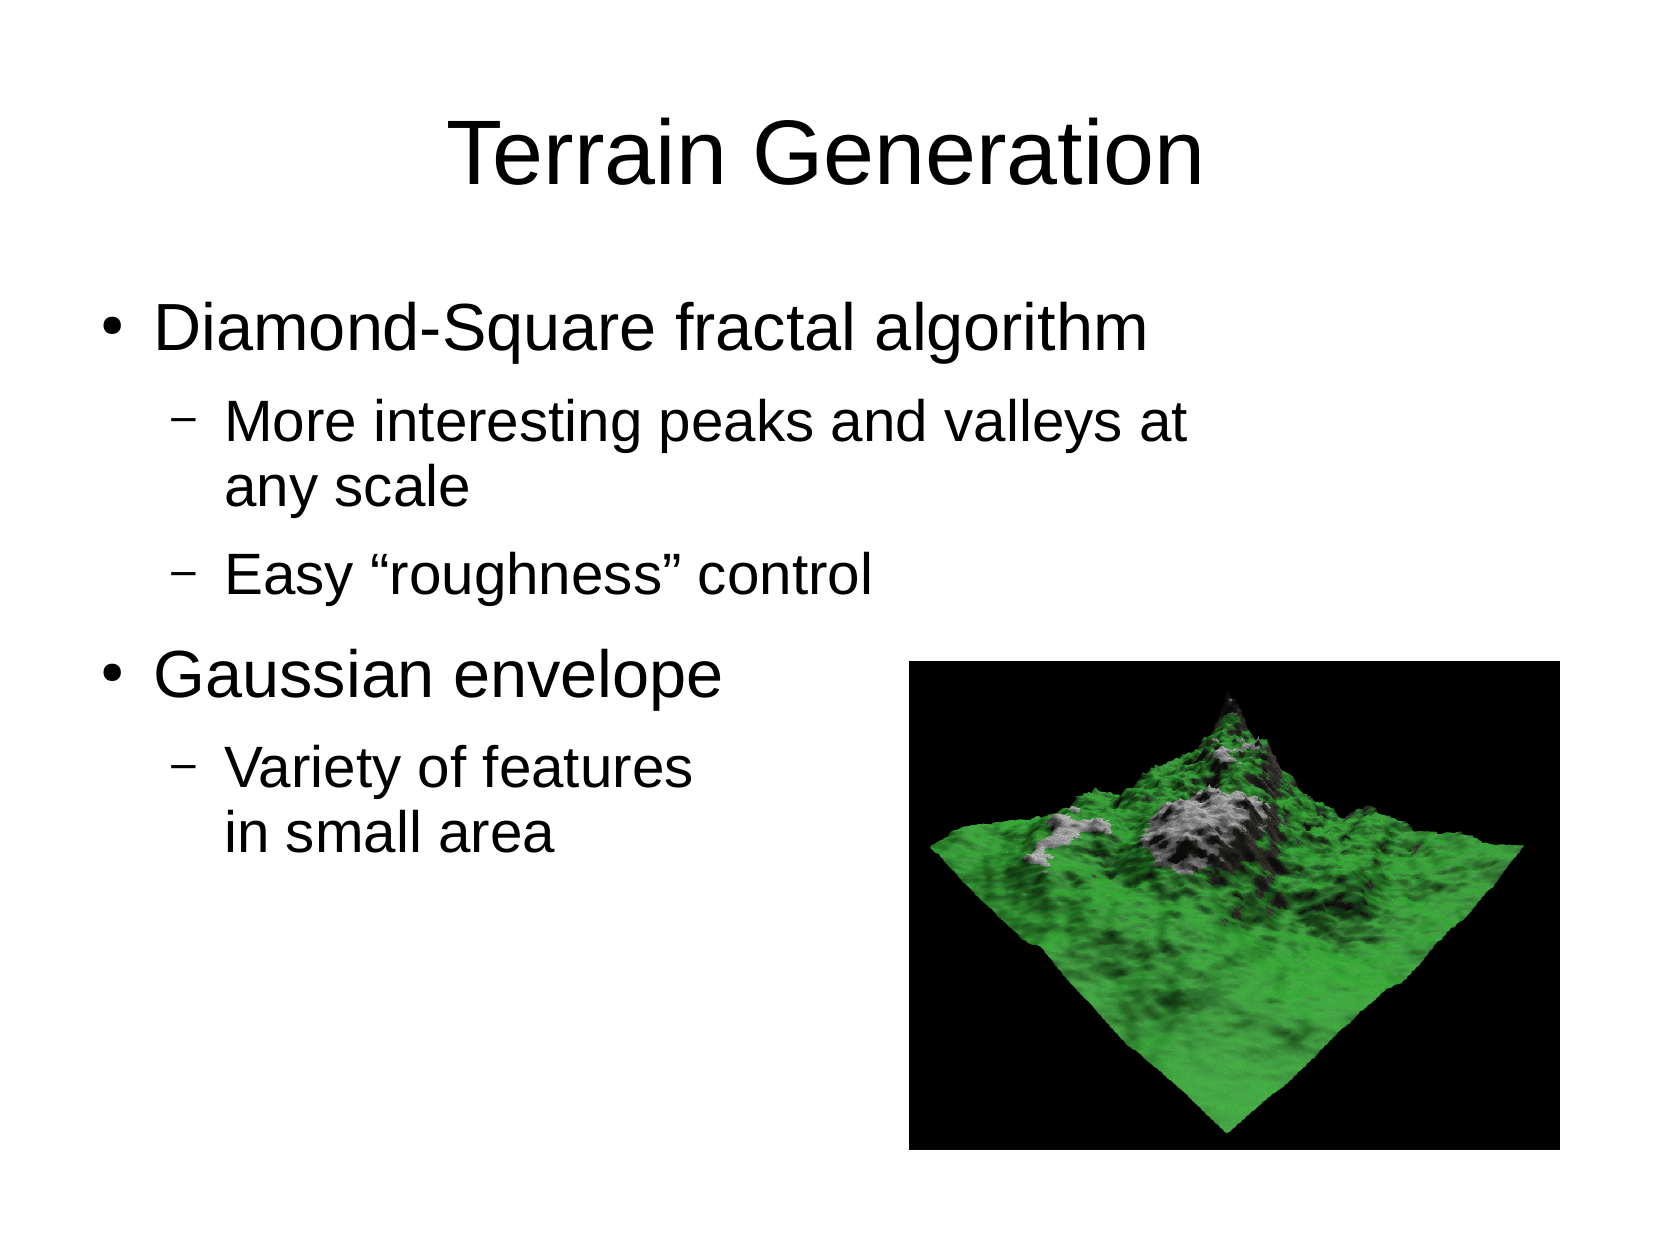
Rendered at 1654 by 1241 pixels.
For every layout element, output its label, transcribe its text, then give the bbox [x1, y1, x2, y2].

title Terrain Generation [82, 49, 1571, 257]
picture [909, 661, 1560, 1150]
list Diamond-Square fractal algorithm More interesting peaks and valleys at any scale Easy “roughness” control Gaussian envelope Variety of features in small area [82, 290, 1300, 1010]
